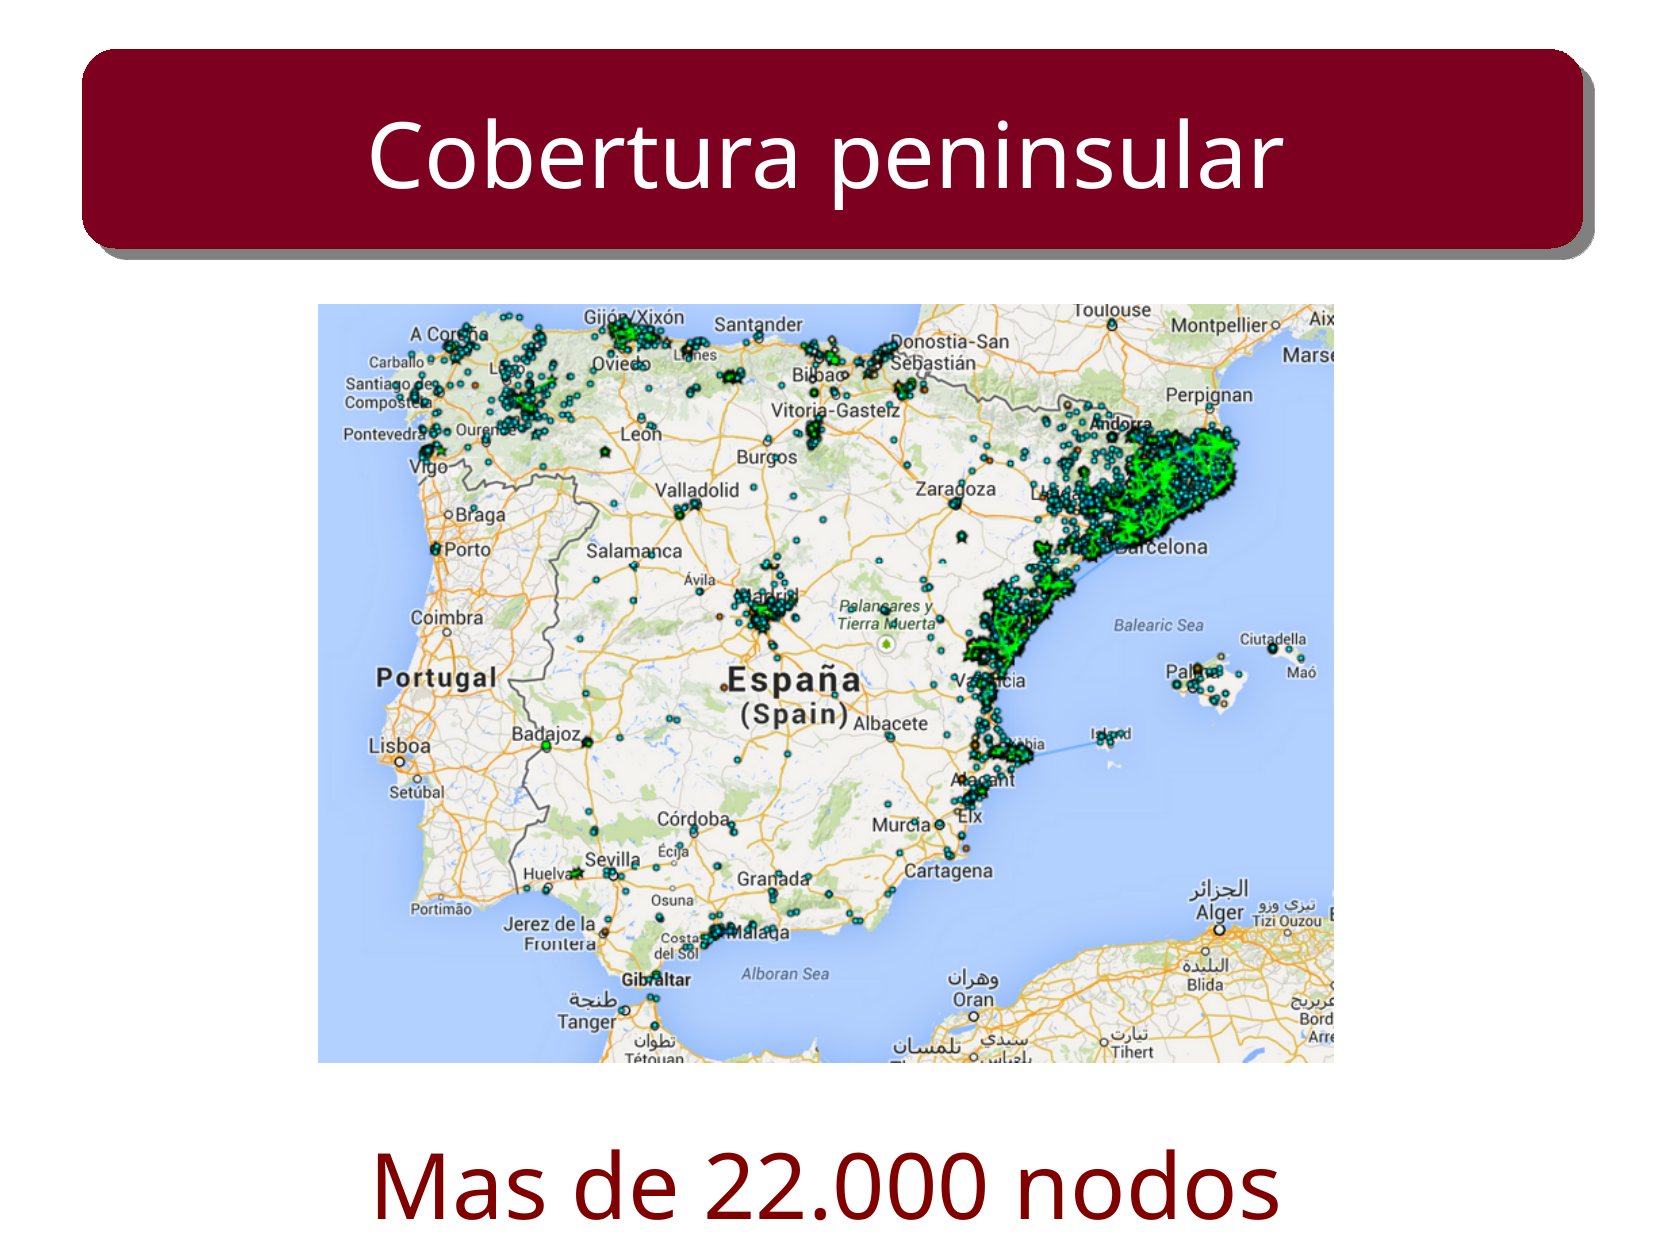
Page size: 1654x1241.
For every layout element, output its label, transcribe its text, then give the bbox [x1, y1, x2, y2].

title Cobertura peninsular [82, 49, 1571, 257]
picture [318, 304, 1334, 1063]
